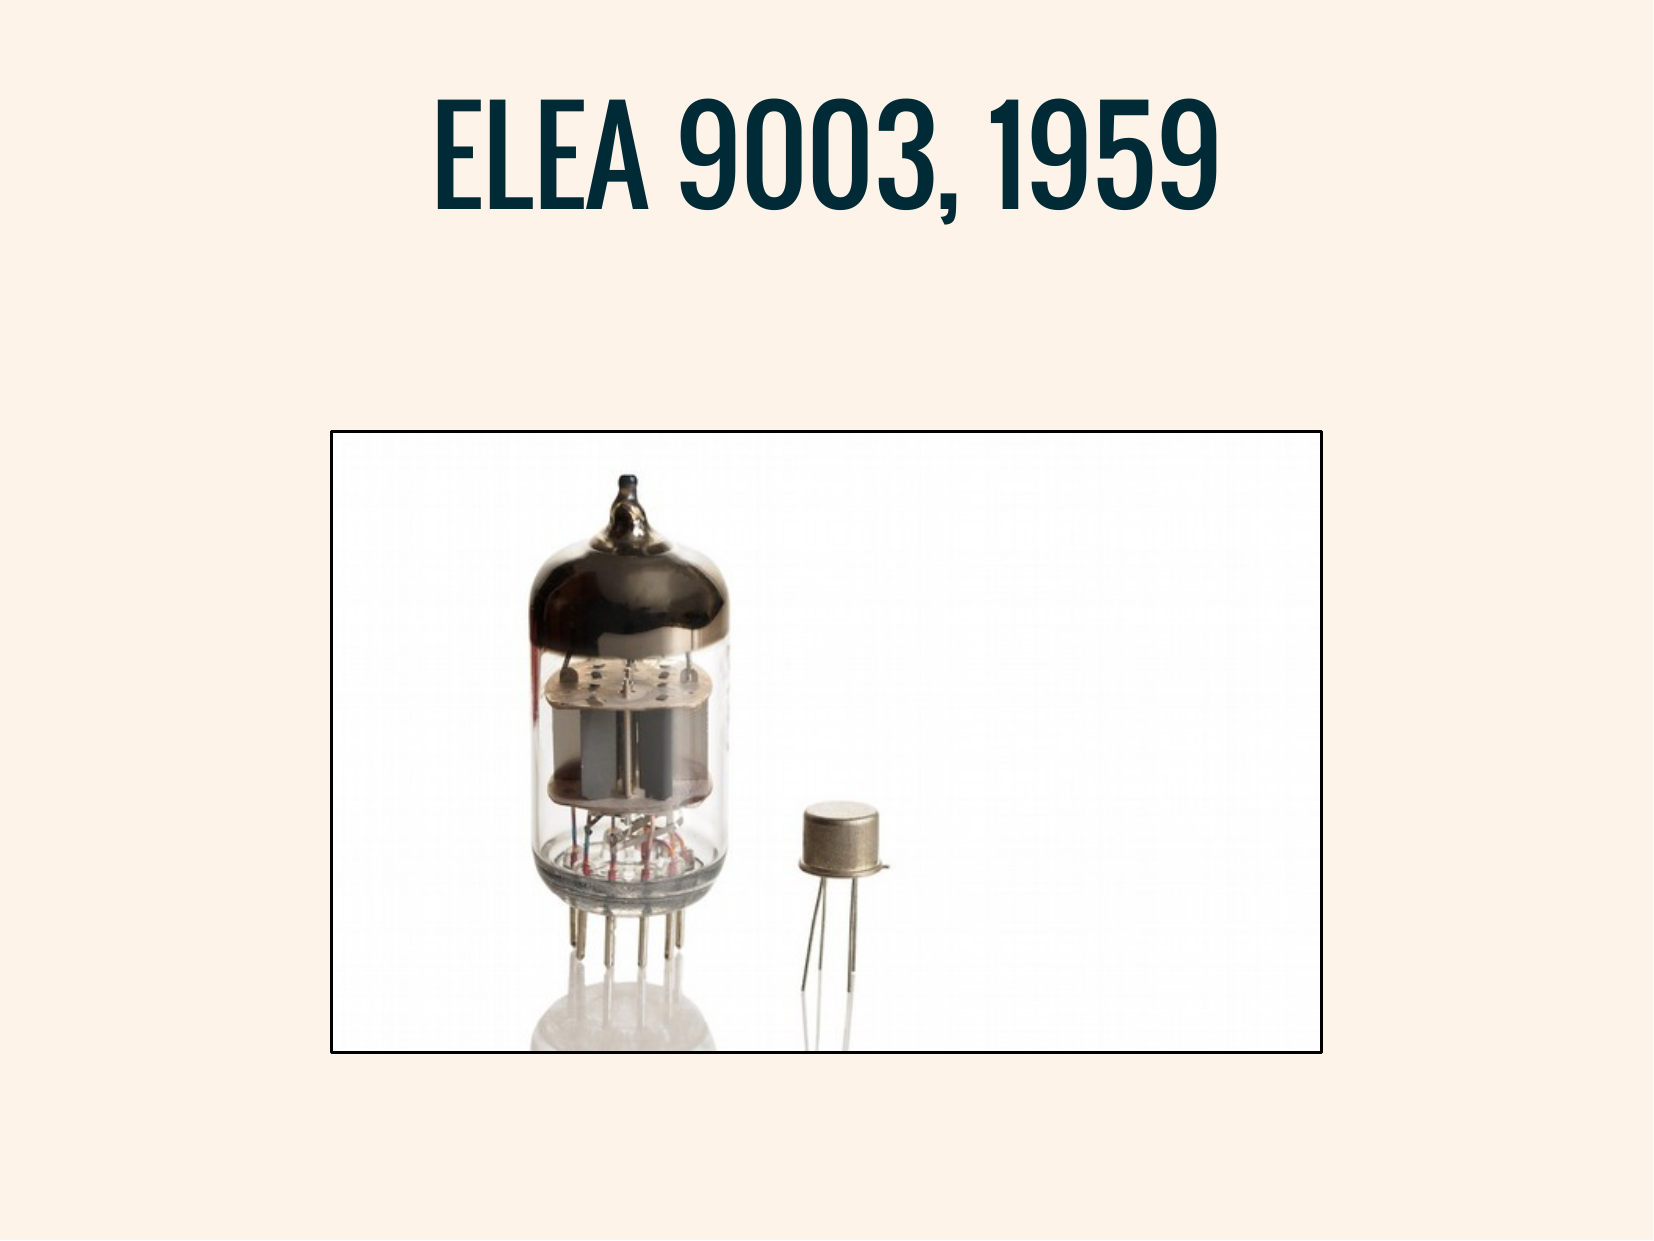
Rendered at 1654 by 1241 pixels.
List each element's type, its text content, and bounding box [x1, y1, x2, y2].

title ELEA 9003, 1959 [82, 49, 1571, 257]
picture [333, 432, 1321, 1052]
